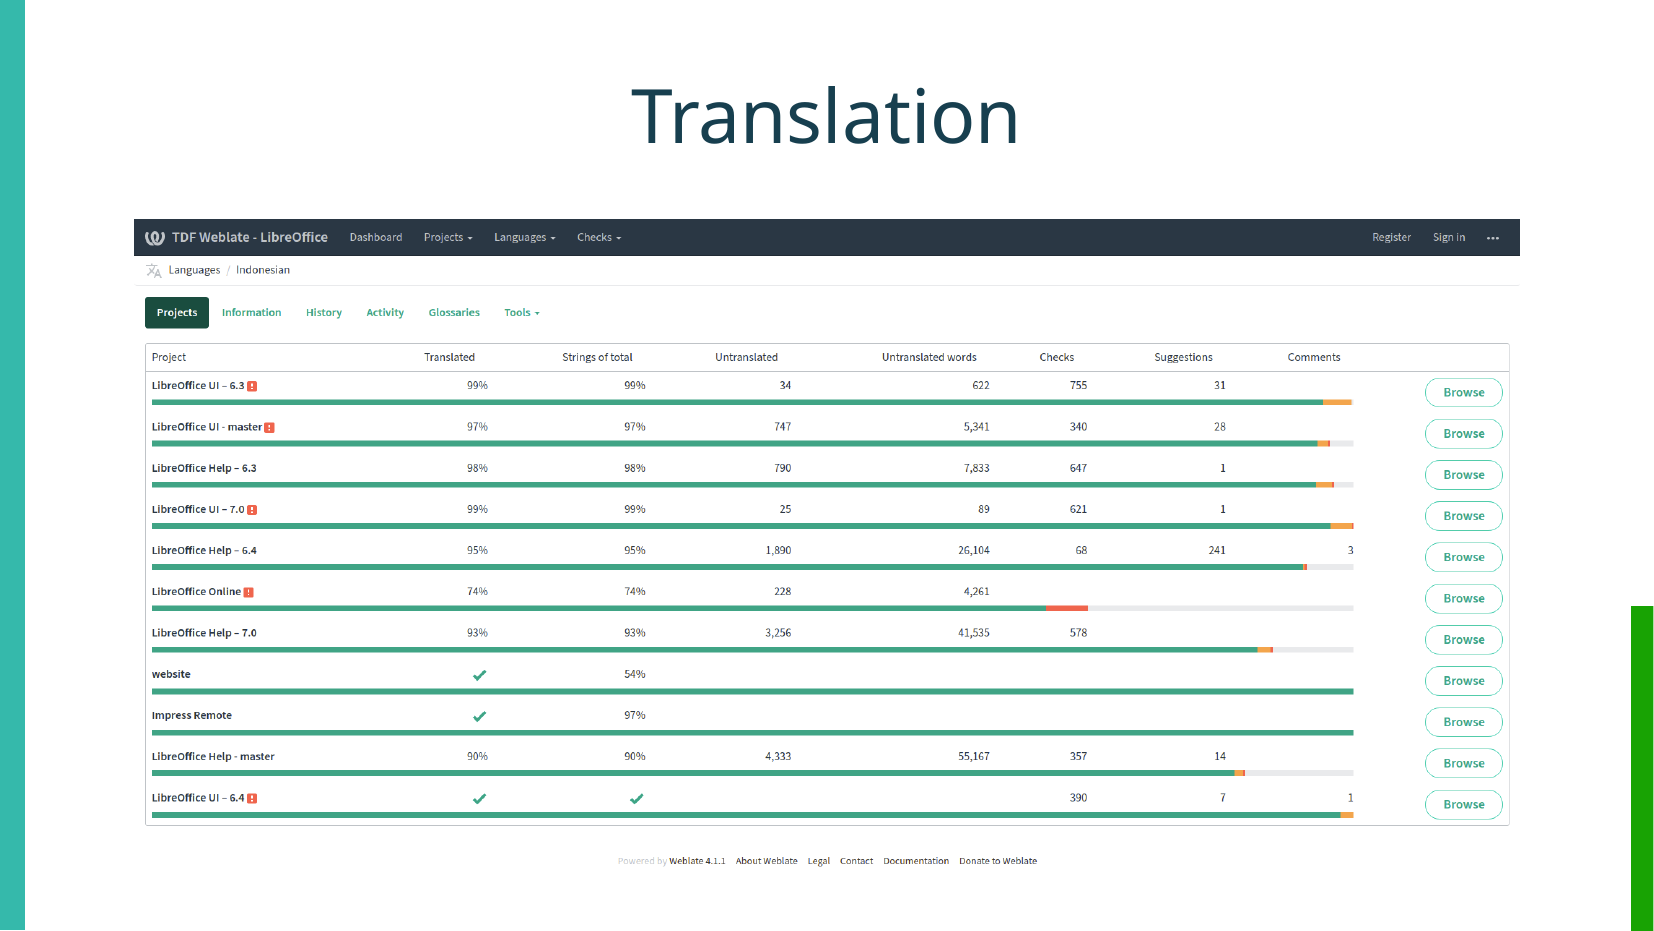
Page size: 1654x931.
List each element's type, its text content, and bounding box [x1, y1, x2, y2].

picture [134, 219, 1520, 929]
title Translation [82, 37, 1571, 193]
